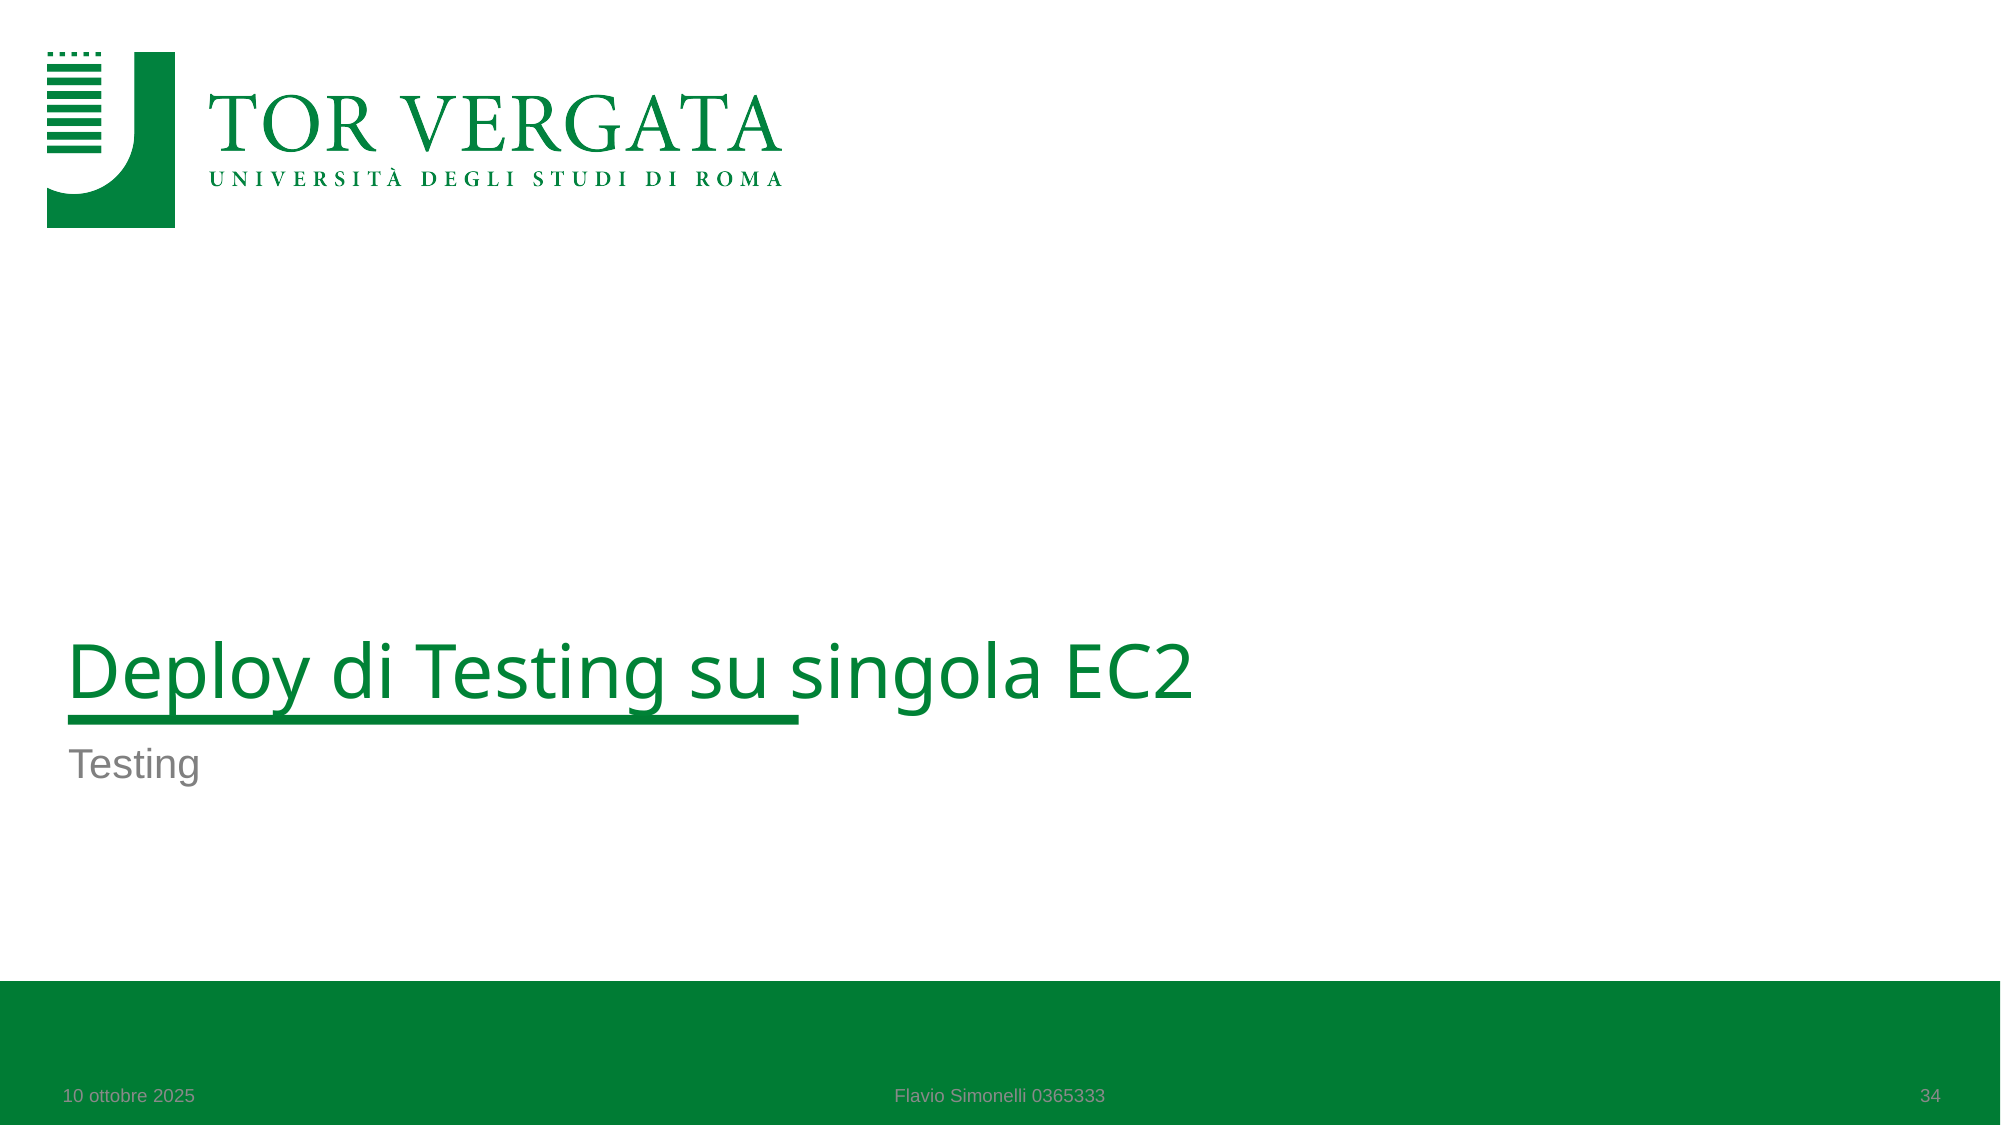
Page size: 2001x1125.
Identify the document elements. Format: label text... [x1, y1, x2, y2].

picture [47, 52, 782, 228]
footer Flavio Simonelli 0365333 [662, 1065, 1338, 1125]
list Testing [53, 729, 1748, 828]
slide_number 10 ottobre 2025 [47, 1065, 498, 1125]
title Deploy di Testing su singola EC2 [51, 451, 1852, 722]
